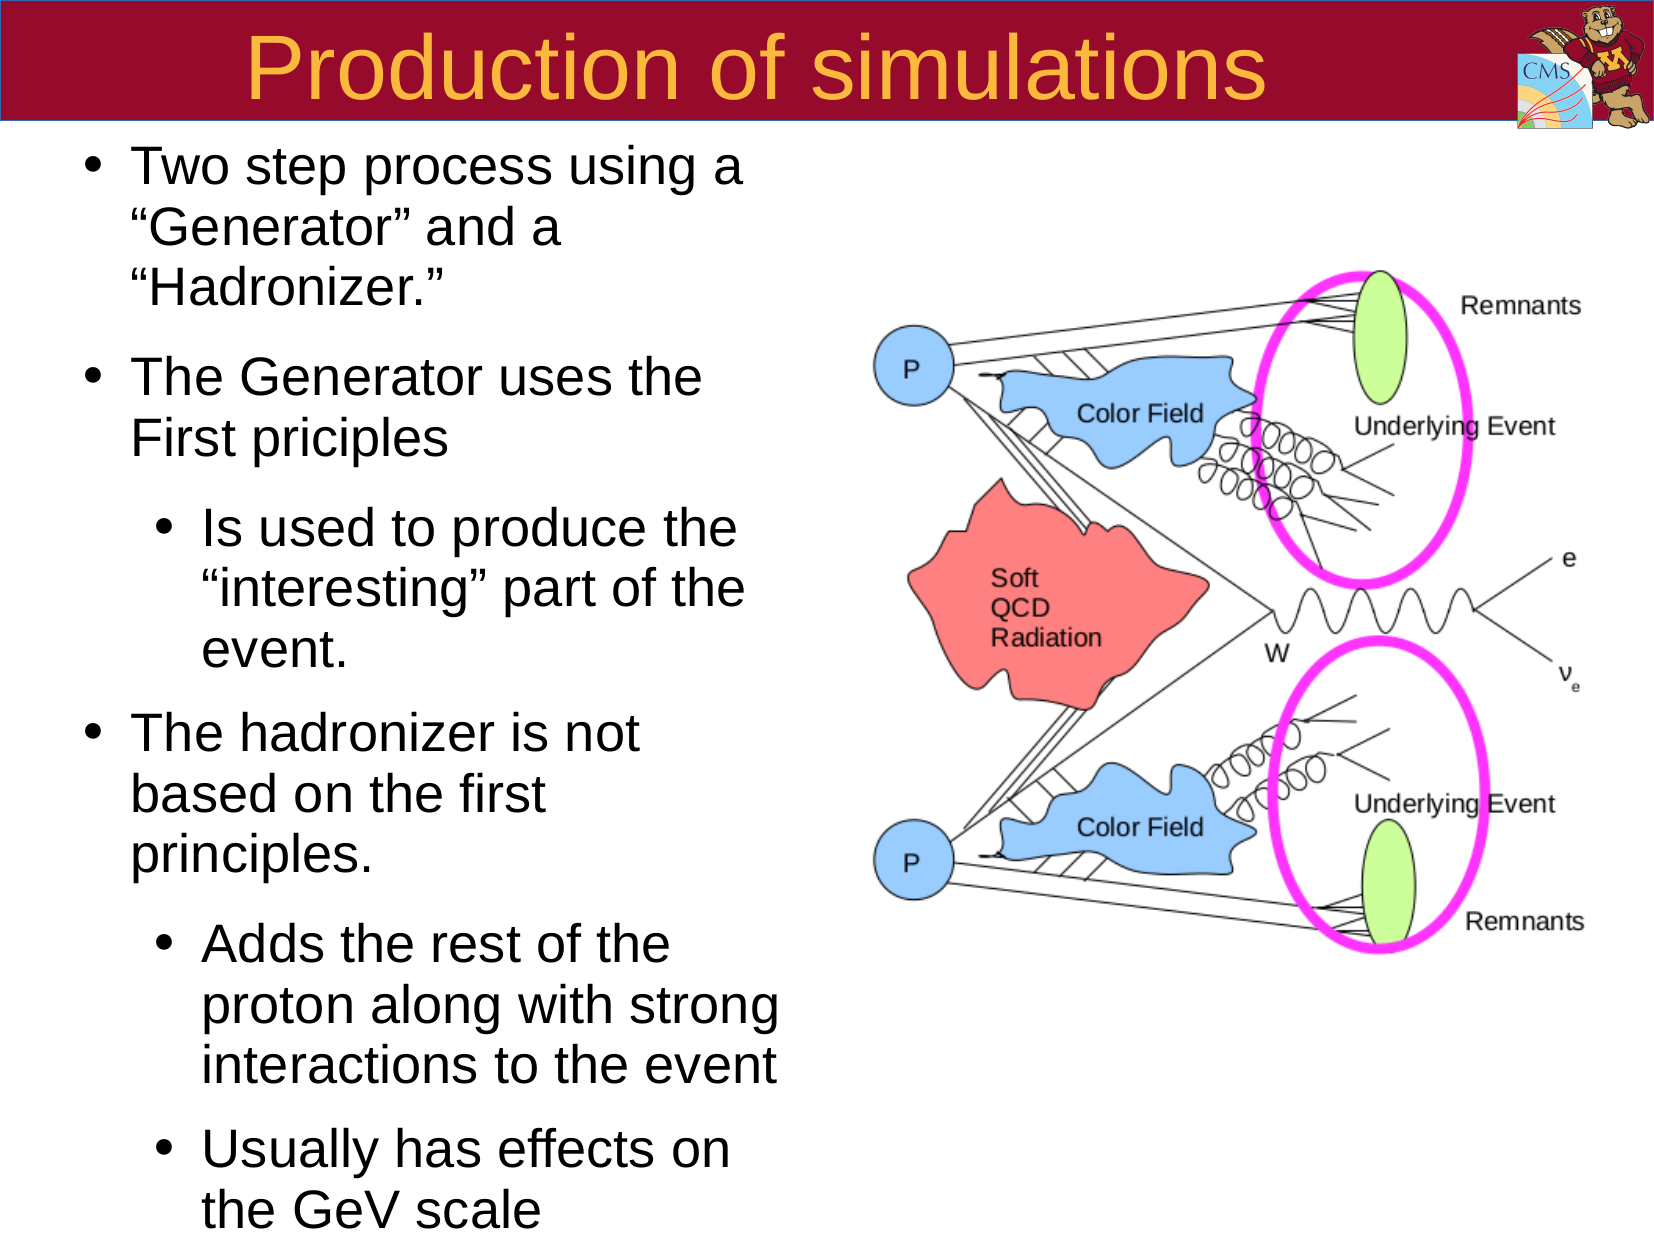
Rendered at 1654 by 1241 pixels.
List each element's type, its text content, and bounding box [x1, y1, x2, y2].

picture [1515, 0, 1652, 135]
title Production of simulations [0, 15, 1516, 121]
picture [795, 269, 1636, 957]
list Two step process using a “Generator” and a “Hadronizer.” The Generator uses the First priciples Is used to produce the “interesting” part of the event. The hadronizer is not based on the first principles. Adds the rest of the proton along with strong interactions to the event Usually has effects on the GeV scale [60, 135, 787, 856]
